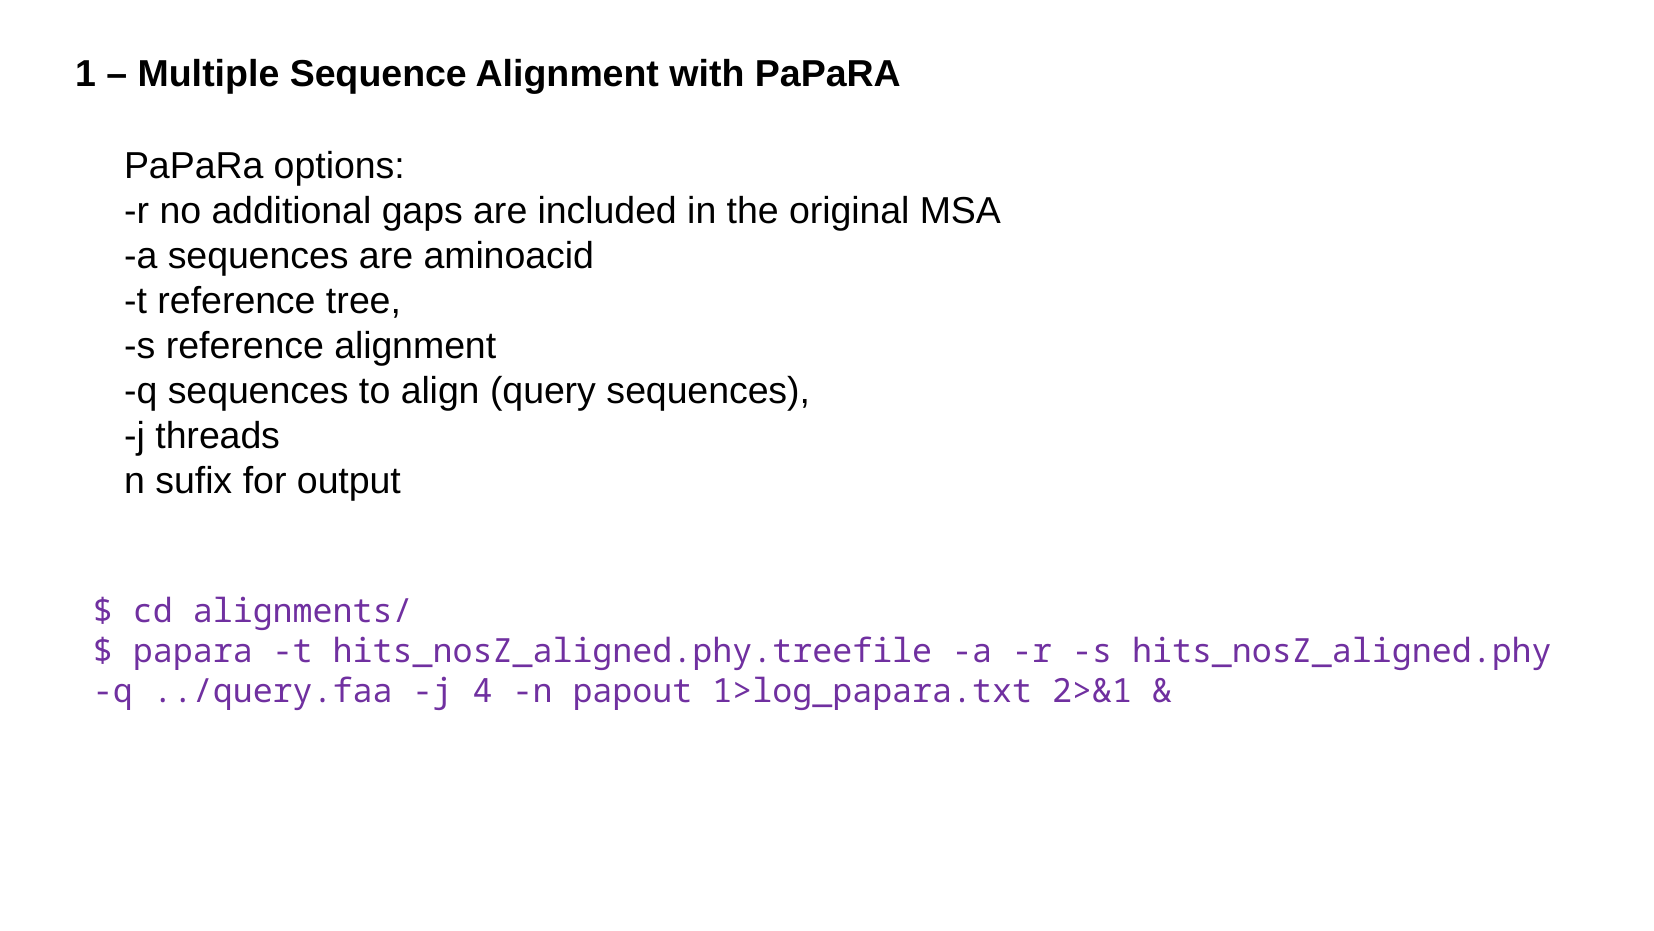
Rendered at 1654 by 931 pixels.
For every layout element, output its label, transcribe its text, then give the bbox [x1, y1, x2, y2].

text_box 1 – Multiple Sequence Alignment with PaPaRA [60, 41, 1476, 102]
text_box $ cd alignments/ $ papara -t hits_nosZ_aligned.phy.treefile -a -r -s hits_nosZ_aligned.phy -q ../query.faa -j 4 -n papout 1>log_papara.txt 2>&1 & [78, 582, 1576, 717]
text_box PaPaRa options: -r no additional gaps are included in the original MSA -a sequences are aminoacid -t reference tree, -s reference alignment -q sequences to align (query sequences), -j threads n sufix for output [109, 134, 1386, 509]
